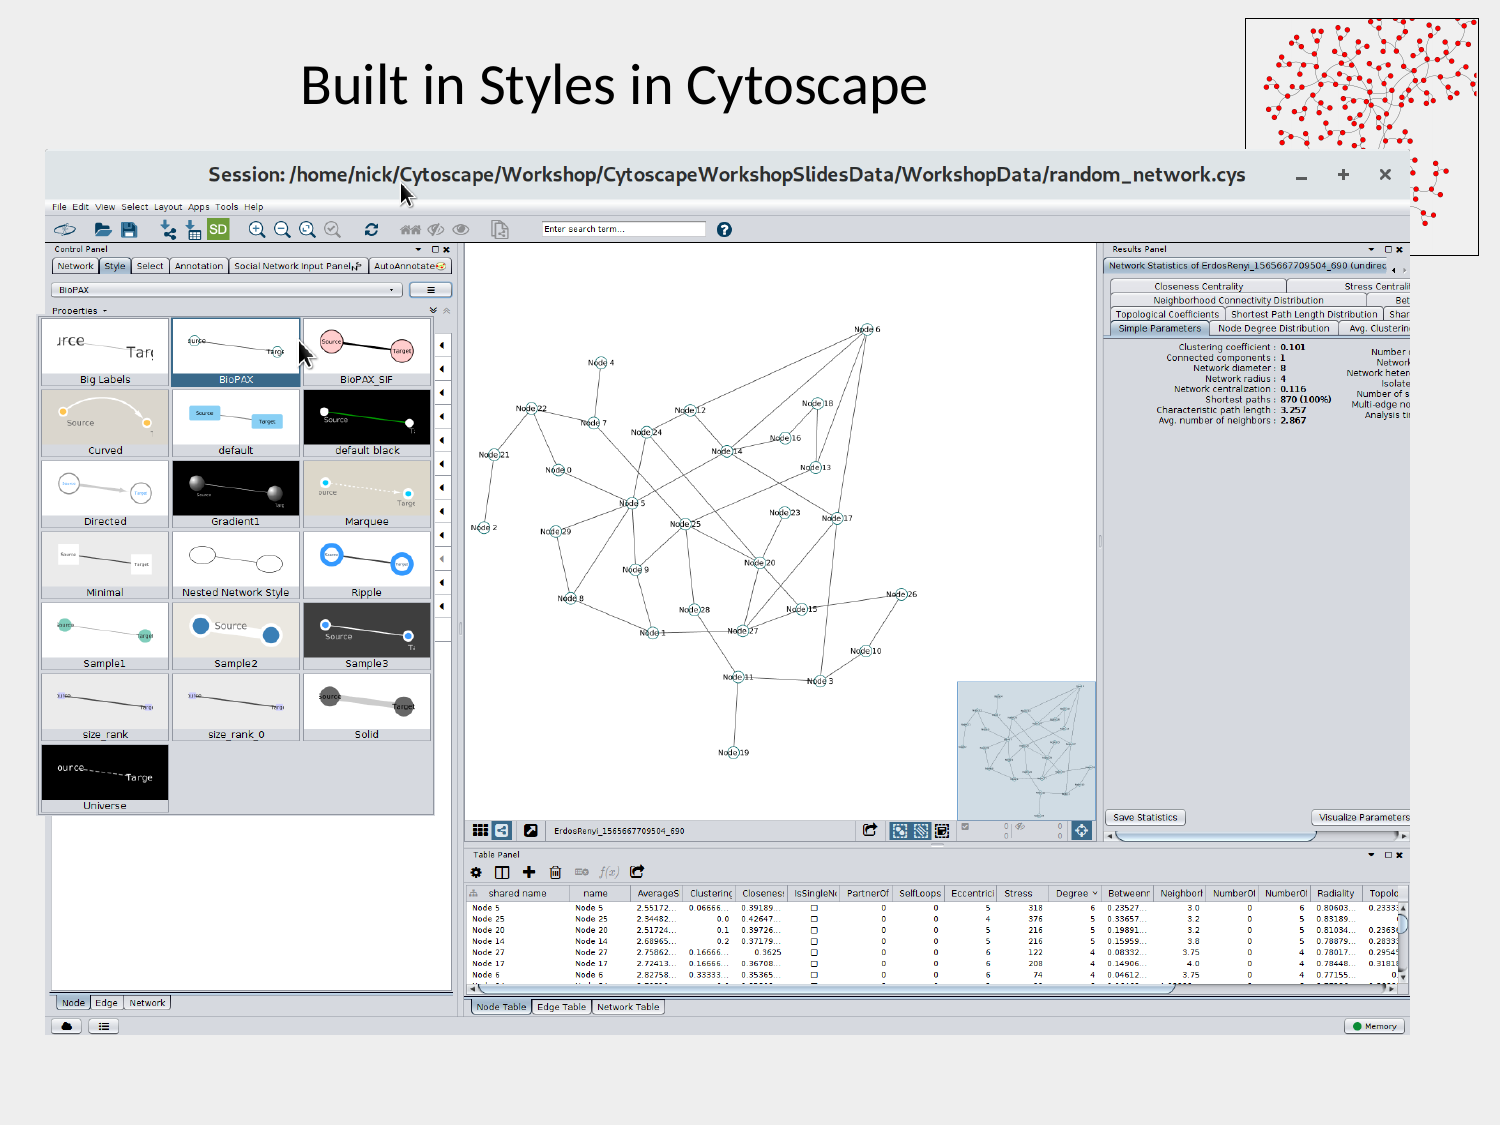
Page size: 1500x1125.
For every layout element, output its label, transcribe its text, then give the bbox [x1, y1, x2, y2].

text_box Built in Styles in Cytoscape [0, 45, 1290, 187]
picture [36, 19, 1478, 1035]
